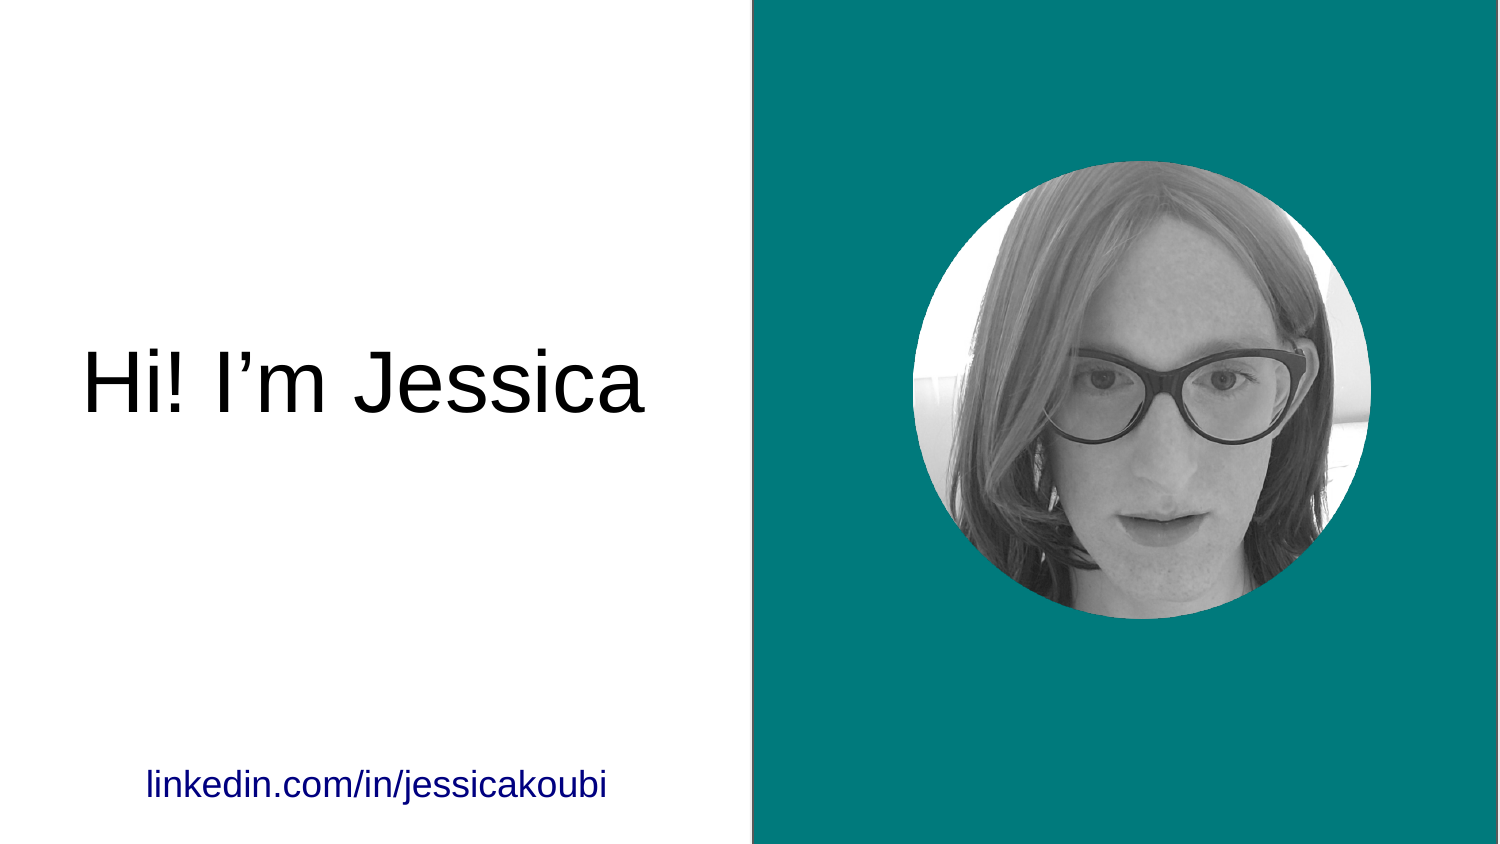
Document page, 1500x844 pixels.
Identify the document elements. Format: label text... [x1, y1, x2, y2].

text_box linkedin.com/in/jessicakoubi [0, 745, 754, 821]
picture [913, 160, 1373, 621]
text_box [753, 0, 1497, 844]
title Hi! I’m Jessica [43, 202, 708, 446]
